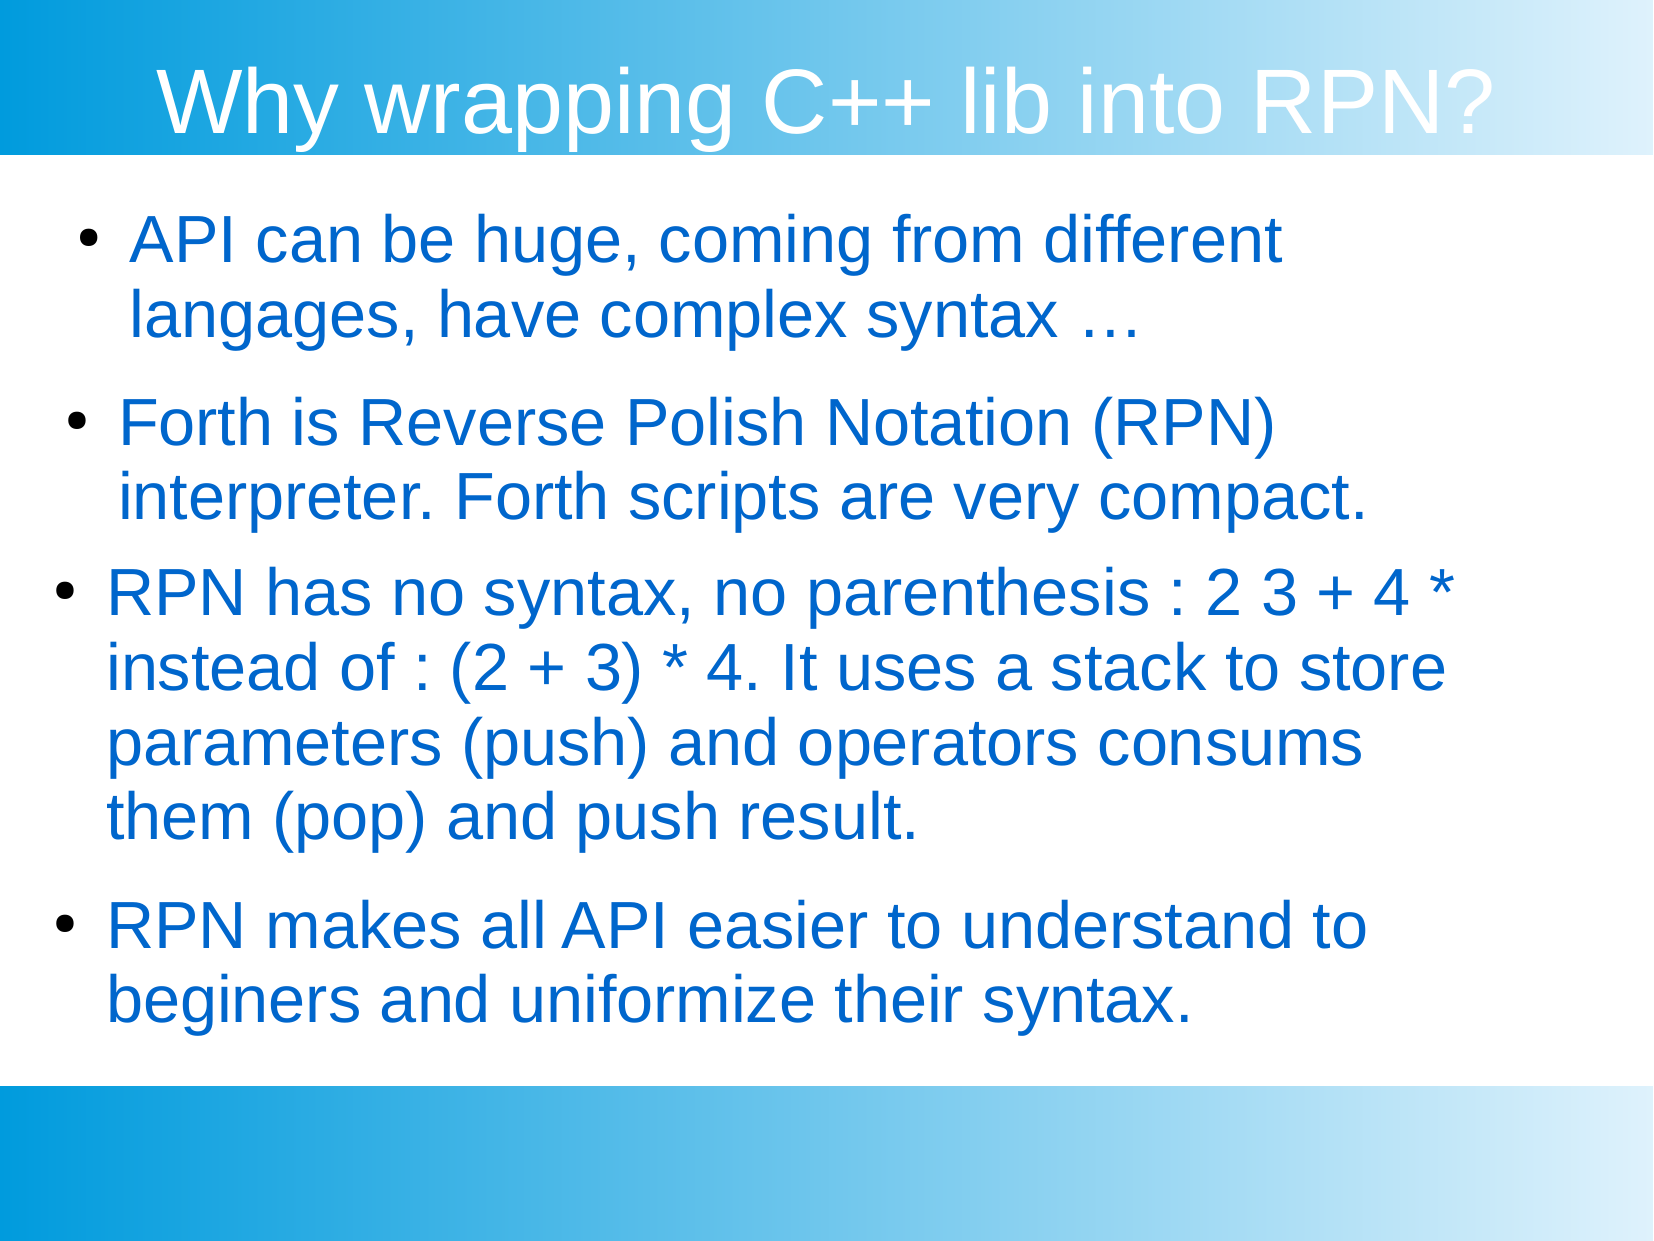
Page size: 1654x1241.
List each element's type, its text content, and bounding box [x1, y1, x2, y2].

list RPN makes all API easier to understand to beginers and uniformize their syntax. [35, 887, 1501, 976]
title Why wrapping C++ lib into RPN? [82, 49, 1571, 155]
list Forth is Reverse Polish Notation (RPN) interpreter. Forth scripts are very compact. [47, 384, 1512, 473]
list RPN has no syntax, no parenthesis : 2 3 + 4 * instead of : (2 + 3) * 4. It uses a stack to store parameters (push) and operators consums them (pop) and push result. [35, 555, 1501, 643]
list API can be huge, coming from different langages, have complex syntax … [59, 202, 1524, 291]
